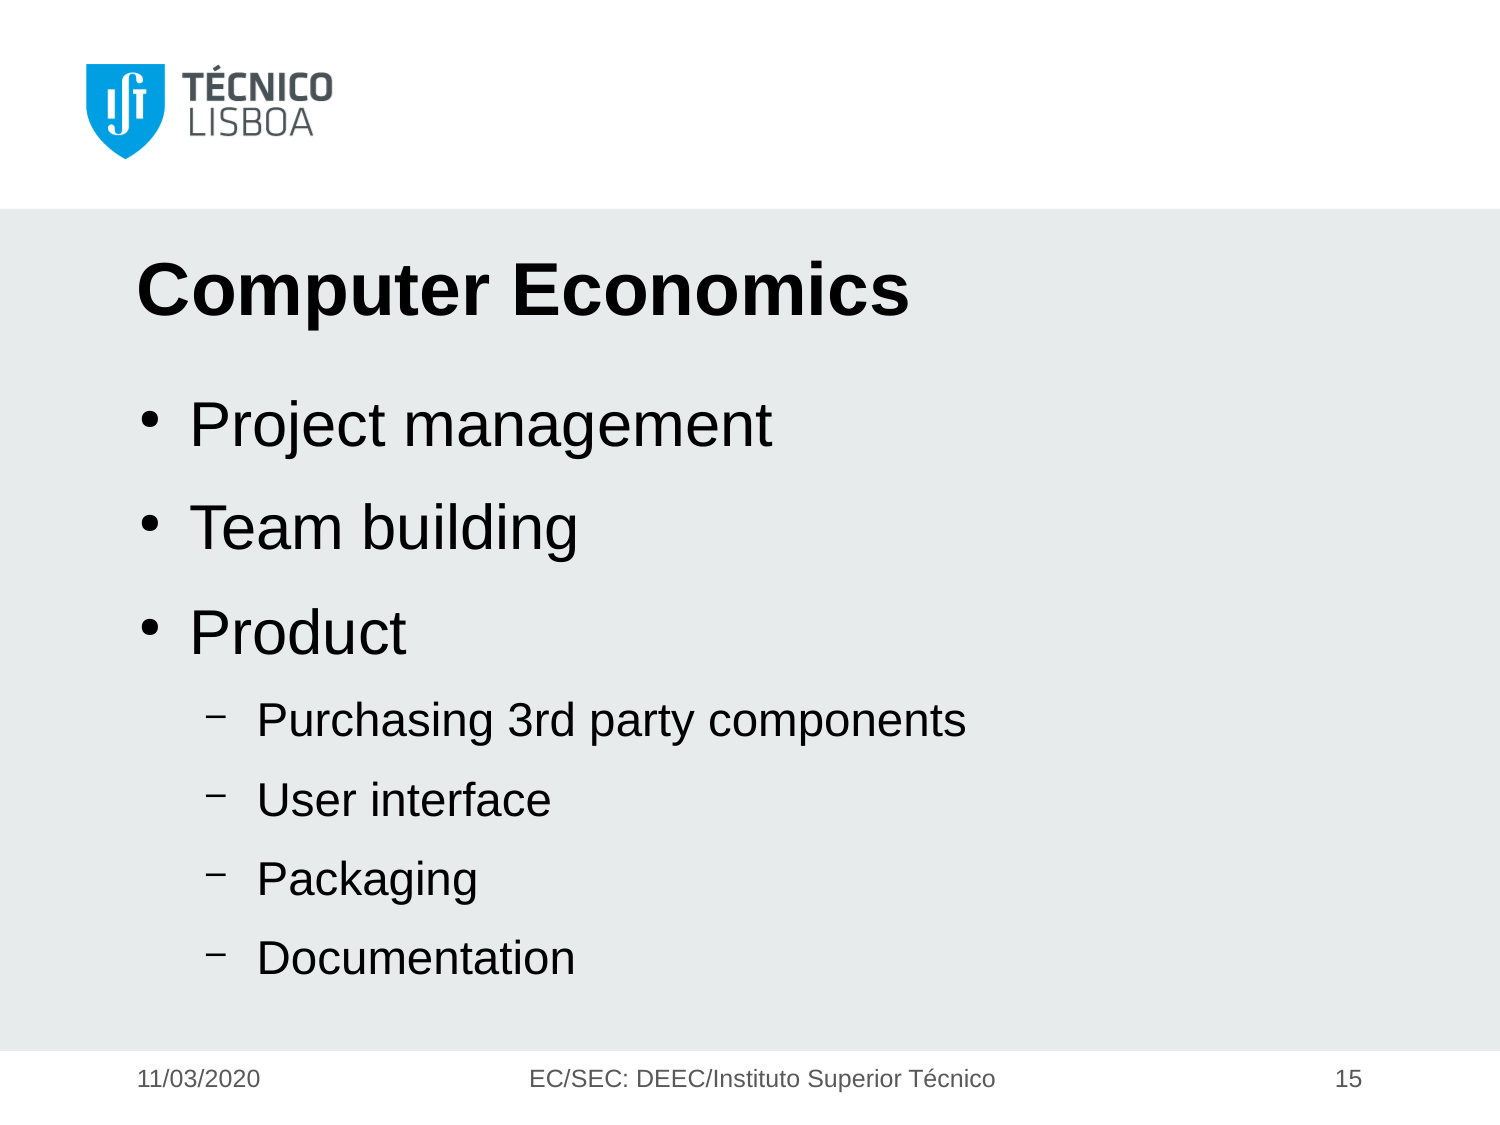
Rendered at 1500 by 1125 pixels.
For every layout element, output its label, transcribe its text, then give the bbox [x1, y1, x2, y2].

footer EC/SEC: DEEC/Instituto Superior Técnico [512, 1052, 1021, 1103]
title Computer Economics [121, 214, 1378, 357]
picture [0, 0, 1500, 1125]
list Project management Team building Product Purchasing 3rd party components User interface Packaging Documentation [121, 382, 1378, 988]
slide_number <number> [1077, 1052, 1378, 1103]
slide_number 11/03/2020 [121, 1052, 425, 1103]
